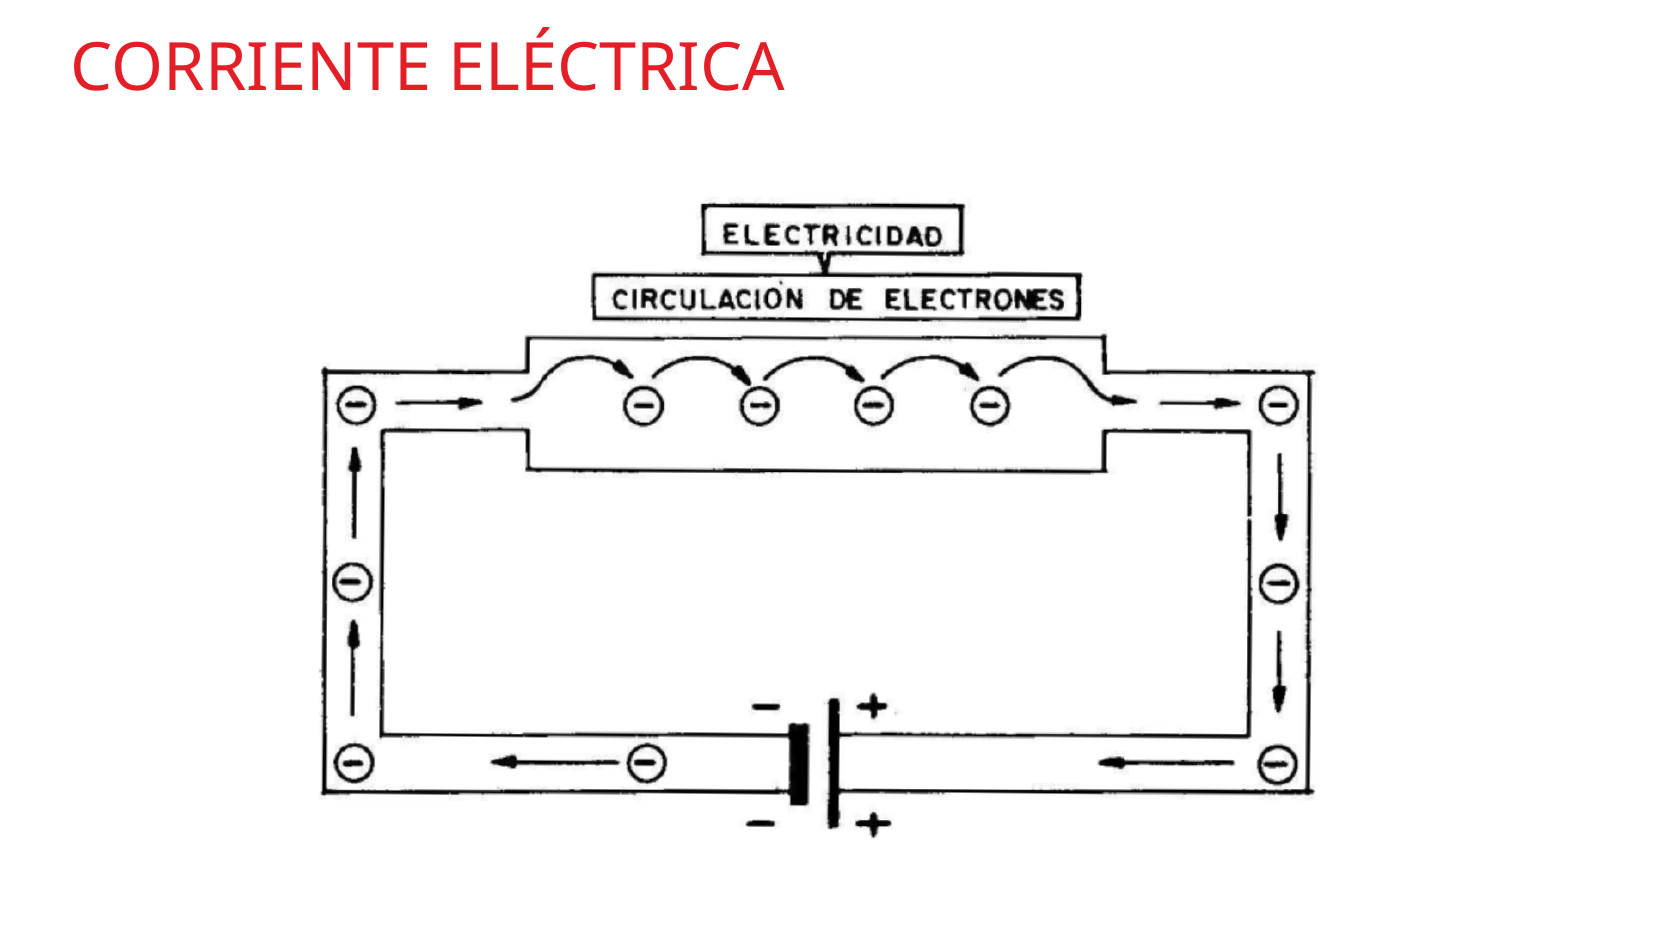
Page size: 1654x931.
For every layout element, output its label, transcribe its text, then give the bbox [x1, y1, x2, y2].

title CORRIENTE ELÉCTRICA [70, 11, 1347, 118]
picture [296, 173, 1358, 869]
